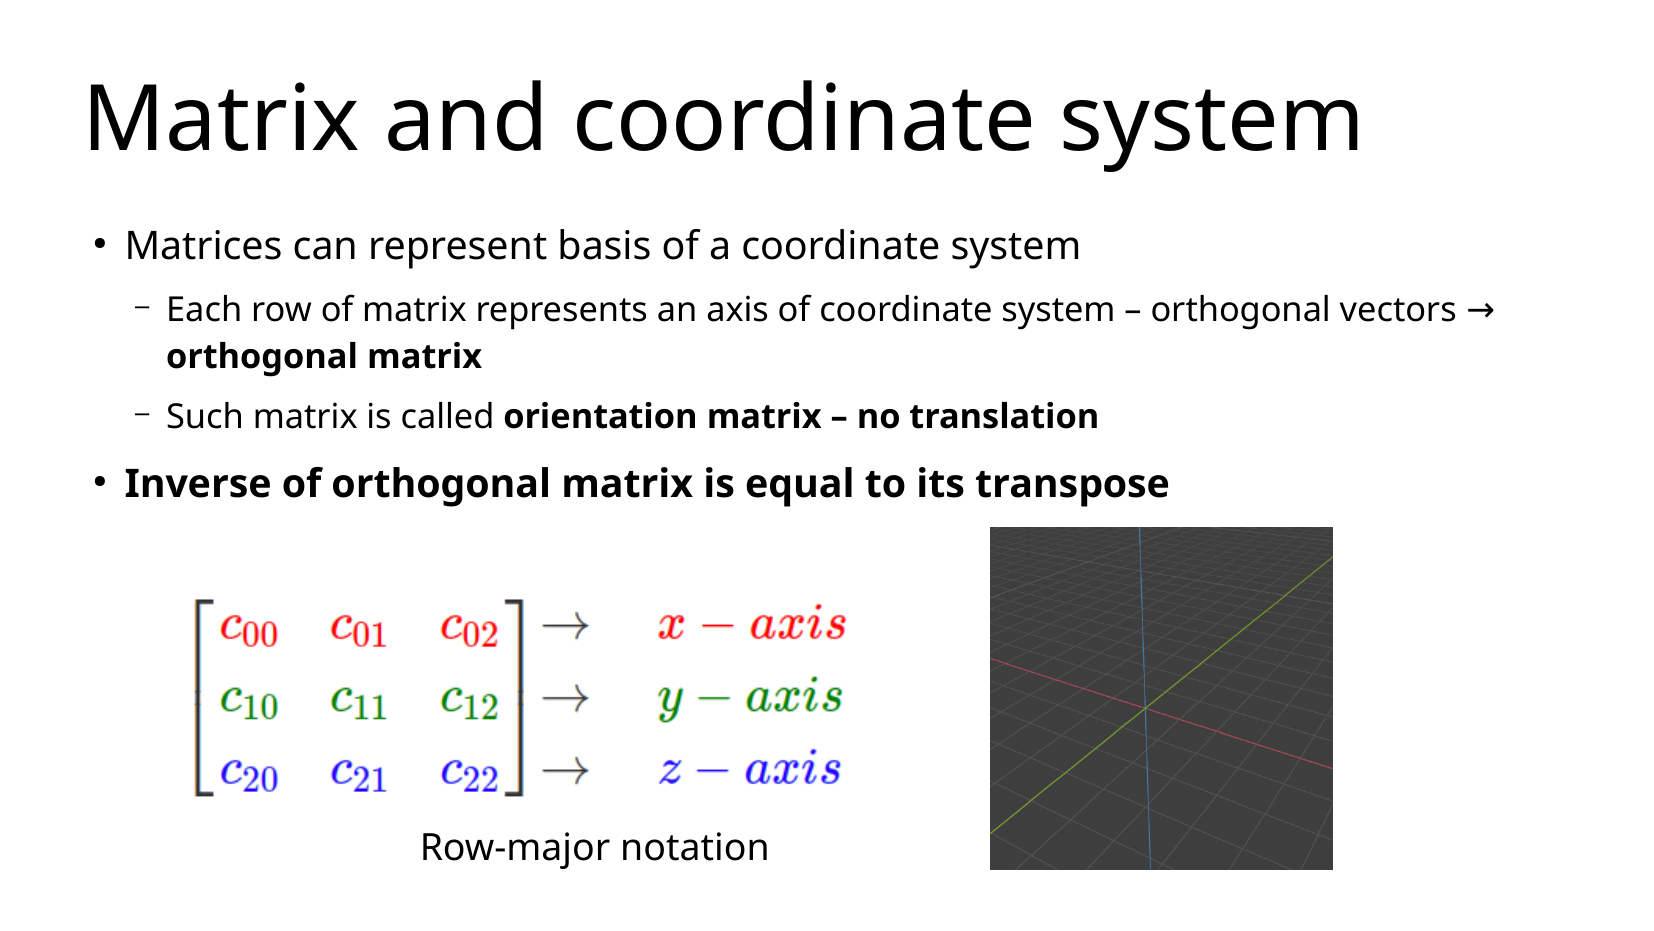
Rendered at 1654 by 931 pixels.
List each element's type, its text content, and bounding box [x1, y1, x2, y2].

title Matrix and coordinate system [82, 37, 1571, 193]
text_box Row-major notation [405, 813, 796, 875]
picture [990, 527, 1333, 871]
list Matrices can represent basis of a coordinate system Each row of matrix represents an axis of coordinate system – orthogonal vectors → orthogonal matrix Such matrix is called orientation matrix – no translation Inverse of orthogonal matrix is equal to its transpose [82, 217, 1571, 511]
picture [181, 584, 856, 814]
